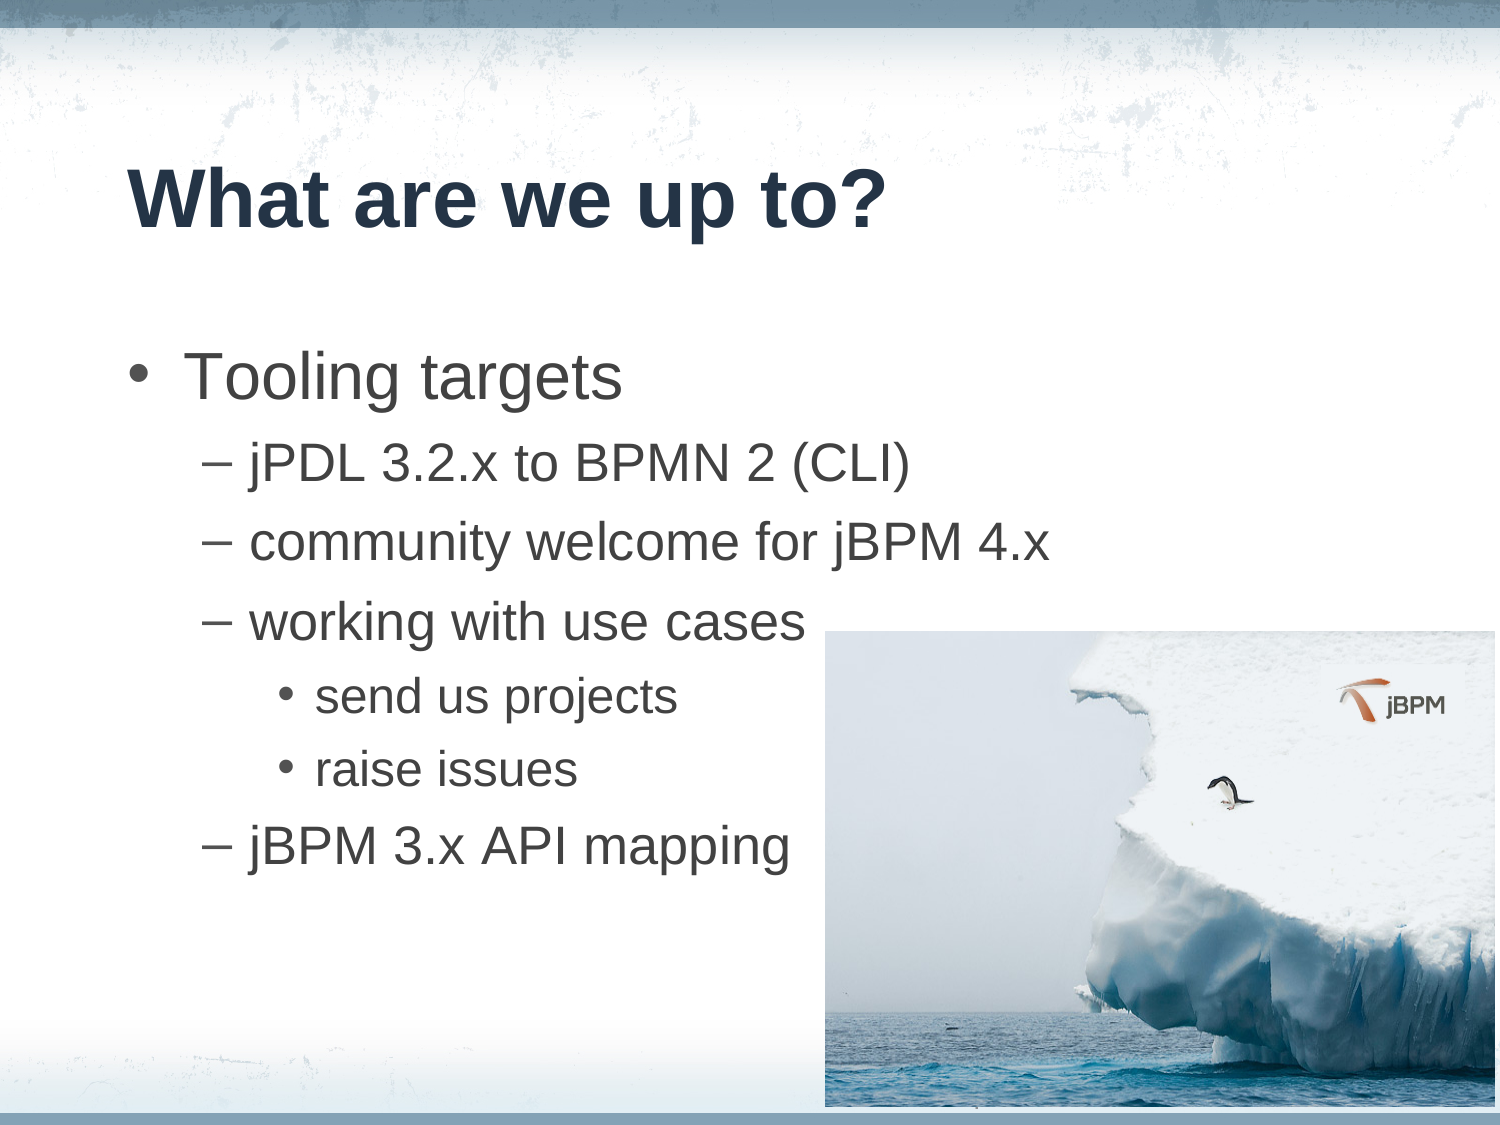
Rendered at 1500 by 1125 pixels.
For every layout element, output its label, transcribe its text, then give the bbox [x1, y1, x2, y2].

list Tooling targets jPDL 3.2.x to BPMN 2 (CLI) community welcome for jBPM 4.x working with use cases send us projects raise issues jBPM 3.x API mapping [112, 324, 1388, 1001]
title What are we up to? [112, 75, 1388, 312]
picture [0, 0, 1500, 1125]
